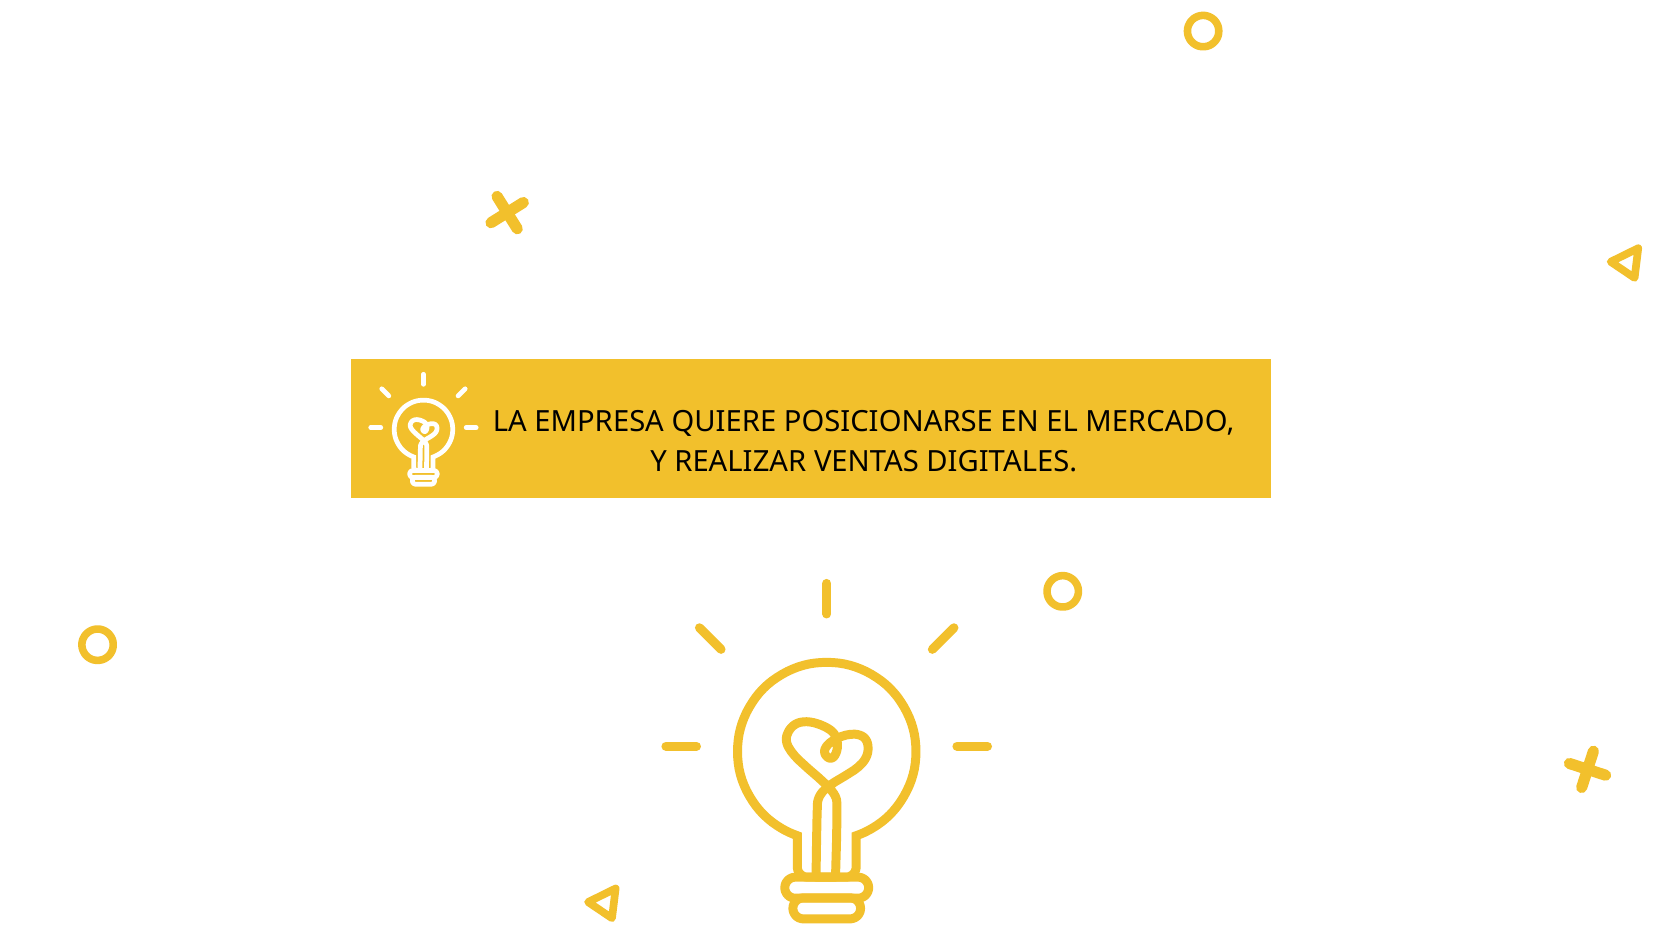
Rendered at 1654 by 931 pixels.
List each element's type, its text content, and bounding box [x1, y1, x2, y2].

text_box LA EMPRESA QUIERE POSICIONARSE EN EL MERCADO, Y REALIZAR VENTAS DIGITALES. [487, 348, 1241, 532]
